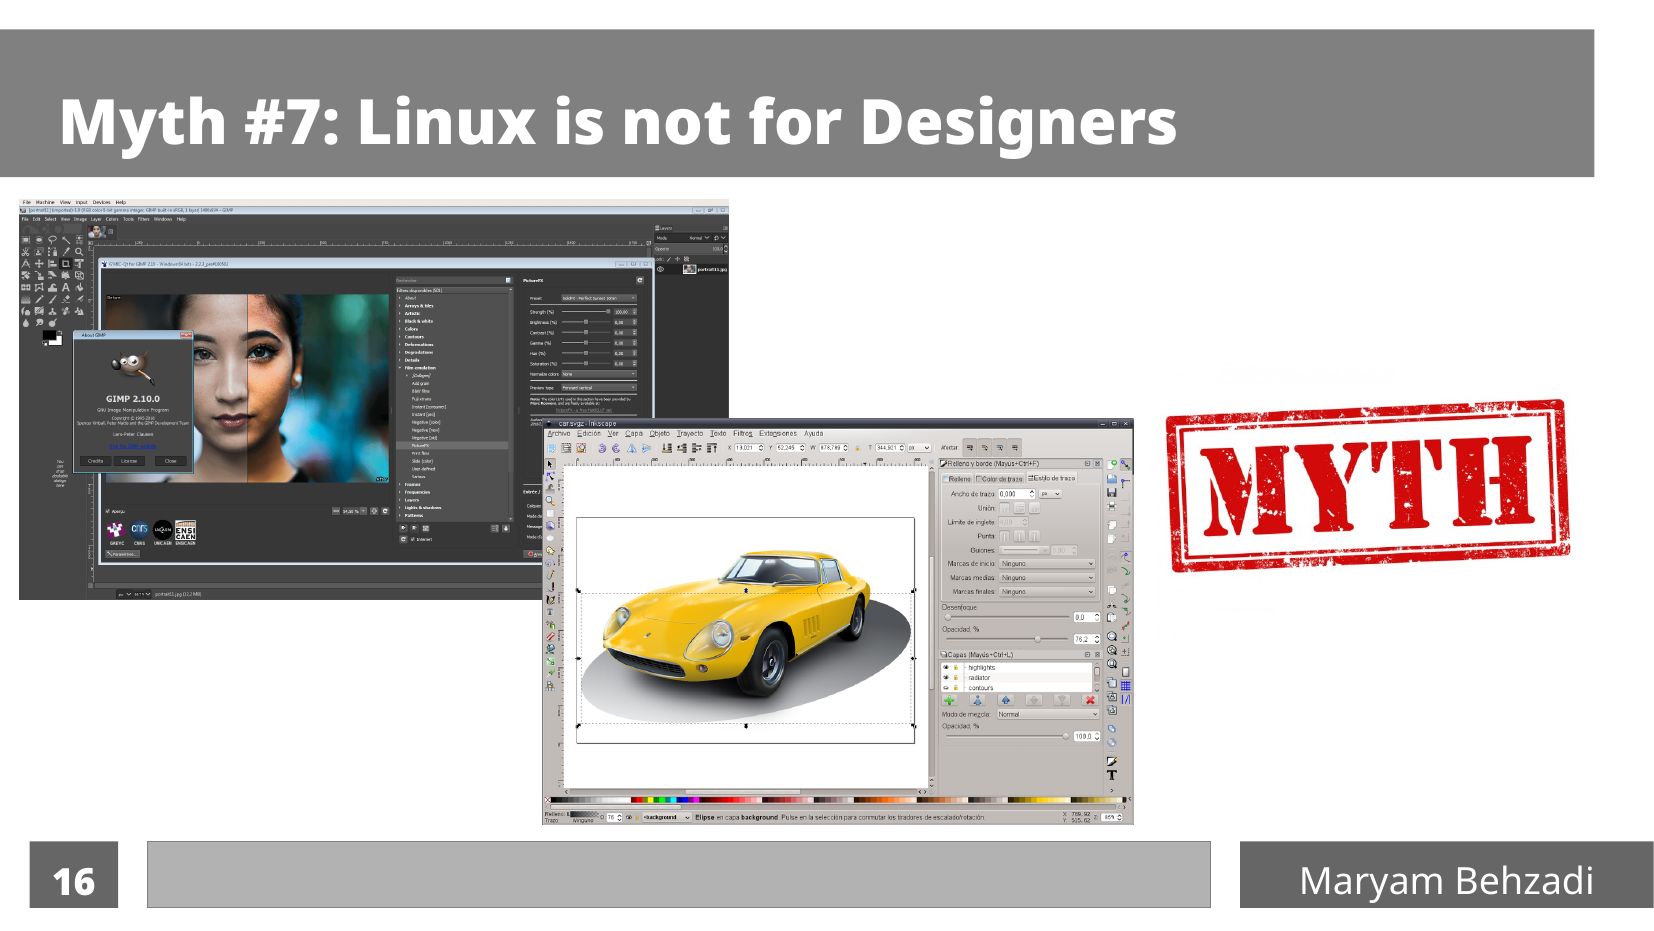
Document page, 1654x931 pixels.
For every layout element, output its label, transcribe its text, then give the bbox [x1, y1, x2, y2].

title Myth #7: Linux is not for Designers [59, 44, 1595, 163]
picture [19, 199, 1134, 825]
picture [1156, 356, 1578, 638]
